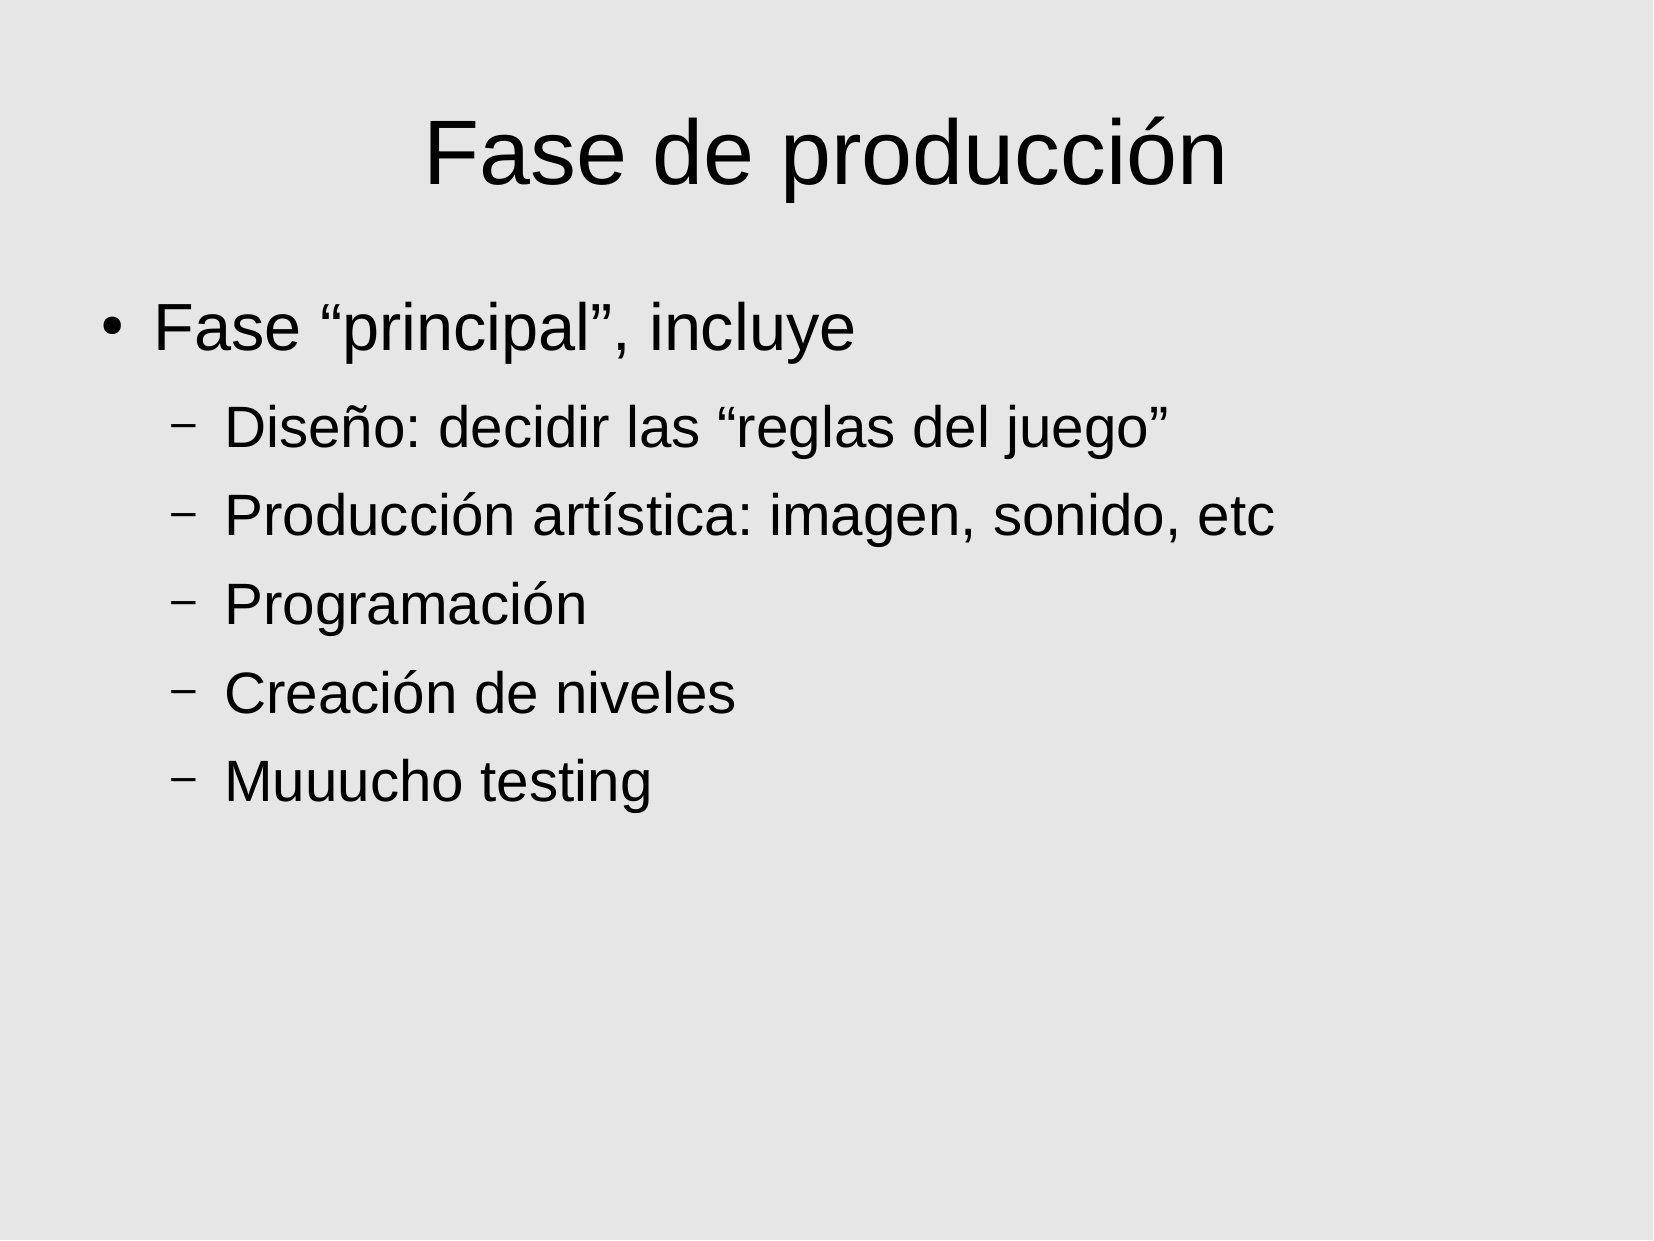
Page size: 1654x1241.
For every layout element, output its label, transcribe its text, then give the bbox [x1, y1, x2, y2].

title Fase de producción [82, 49, 1571, 257]
list Fase “principal”, incluye Diseño: decidir las “reglas del juego” Producción artística: imagen, sonido, etc Programación Creación de niveles Muuucho testing [82, 290, 1571, 1010]
